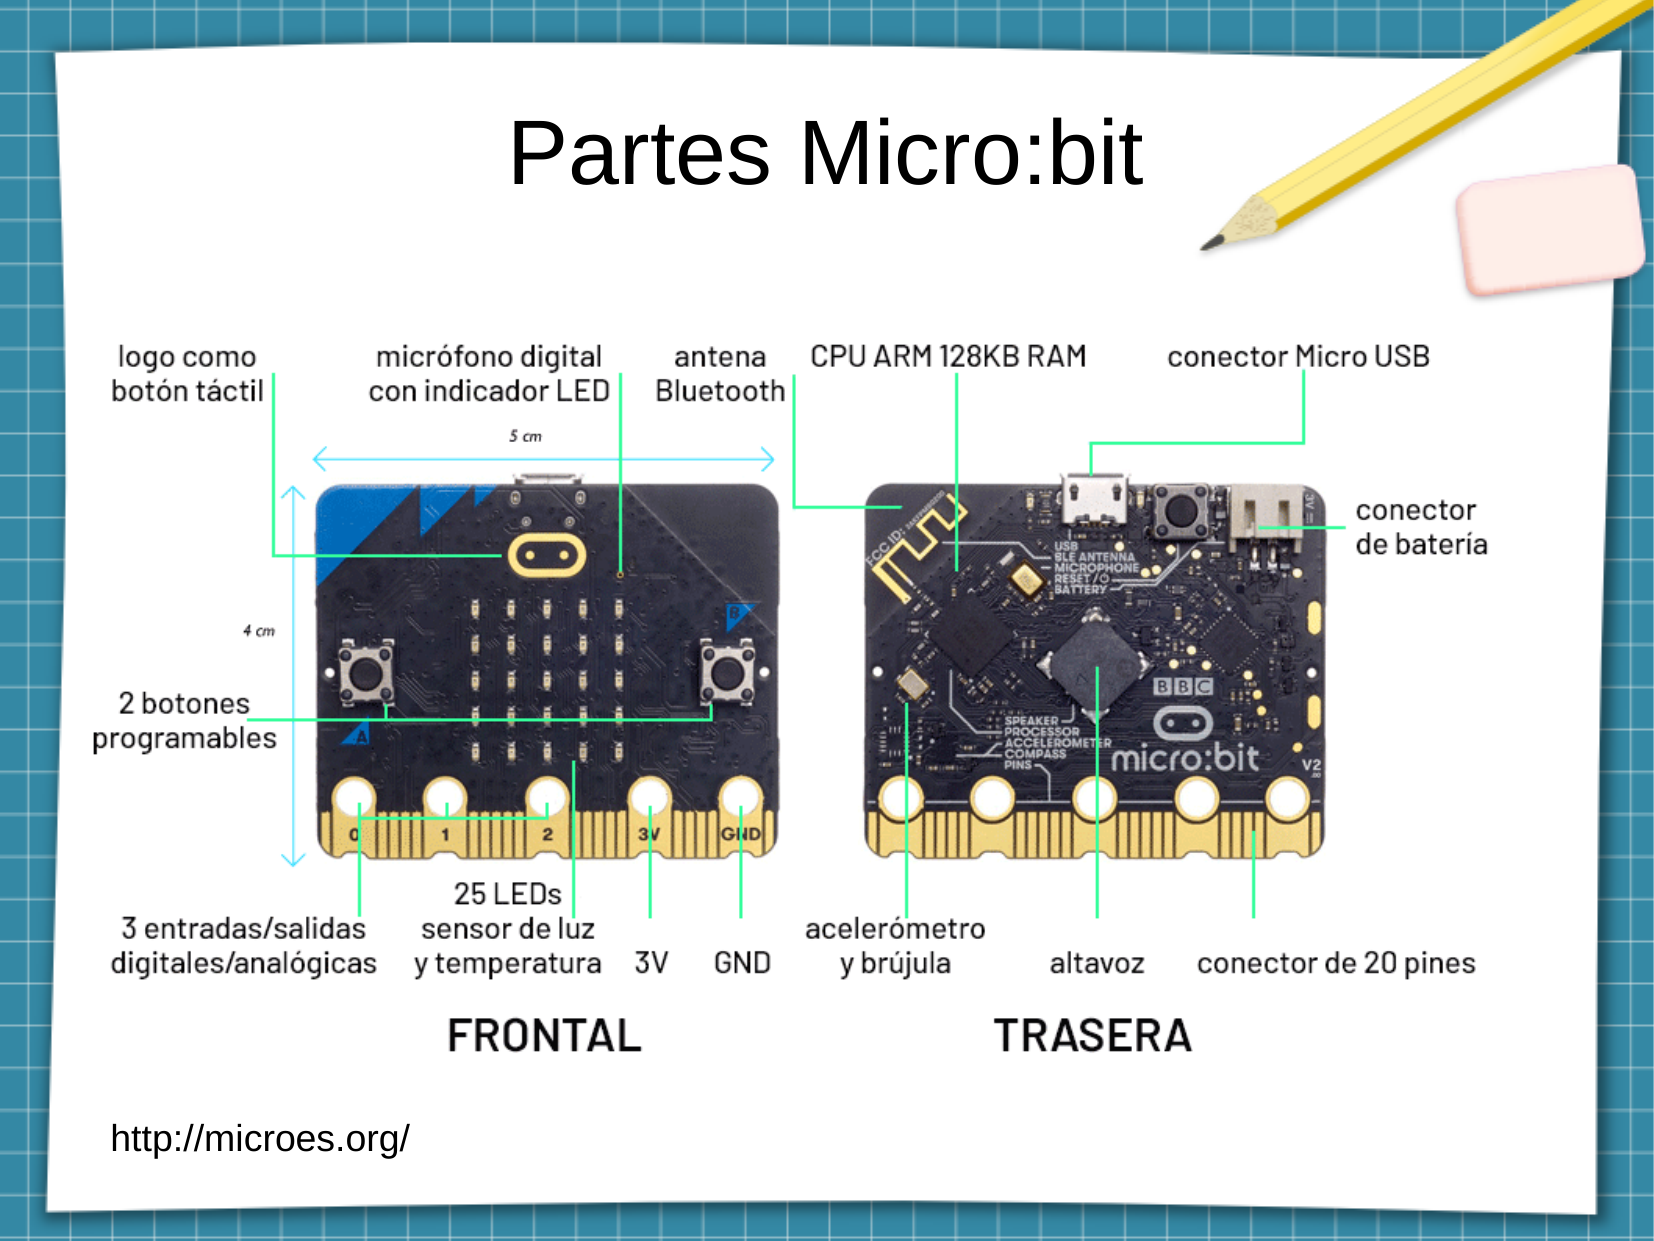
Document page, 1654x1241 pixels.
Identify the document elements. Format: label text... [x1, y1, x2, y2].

title Partes Micro:bit [82, 49, 1571, 257]
text_box http://microes.org/ [95, 1110, 426, 1168]
picture [0, 0, 1654, 1241]
